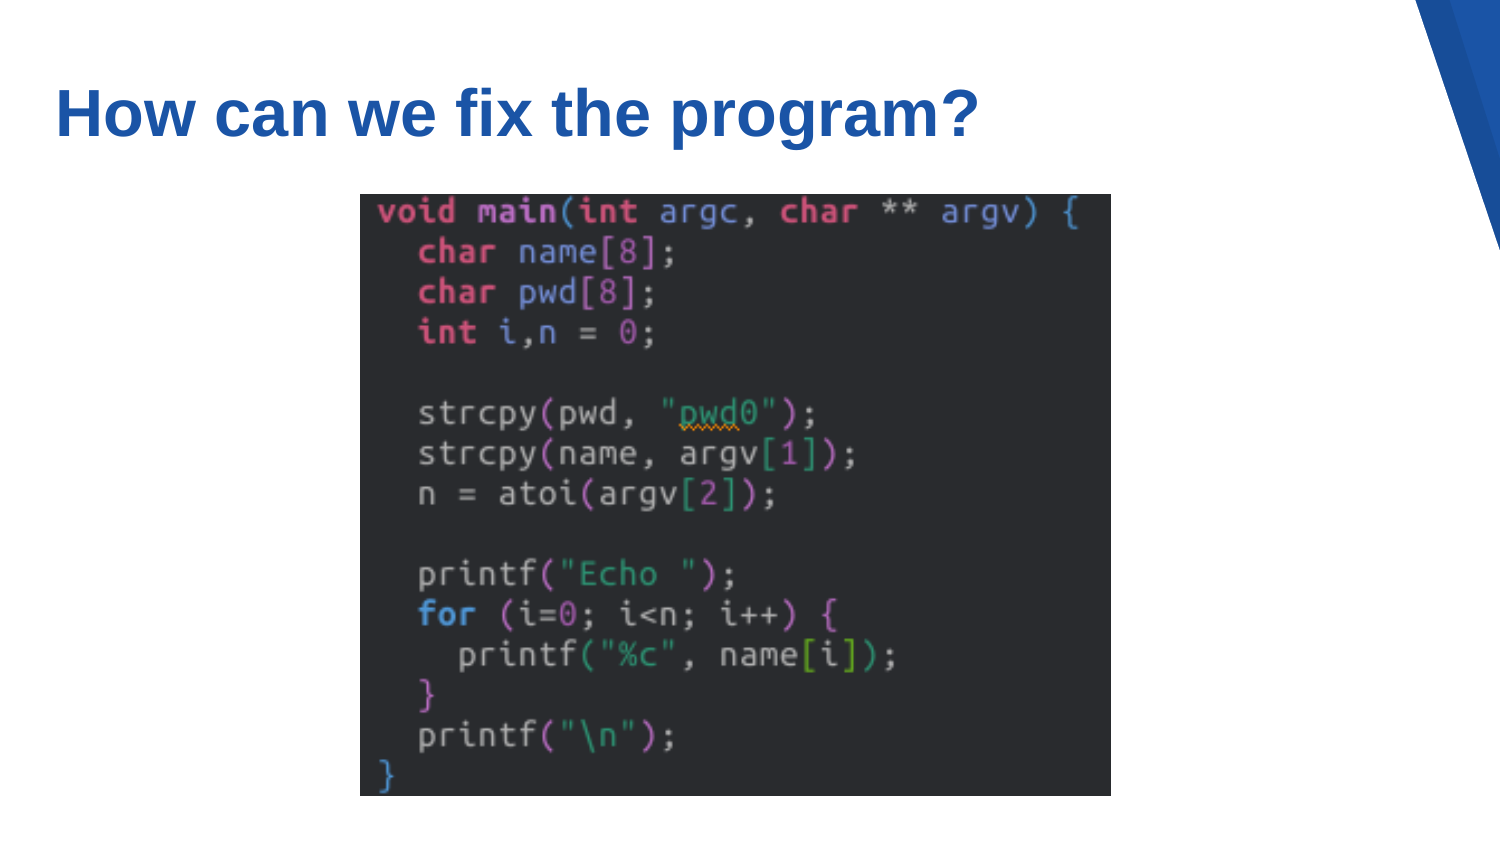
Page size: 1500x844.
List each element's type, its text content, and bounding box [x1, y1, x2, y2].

title How can we fix the program? [40, 97, 1231, 166]
picture [360, 194, 1111, 796]
